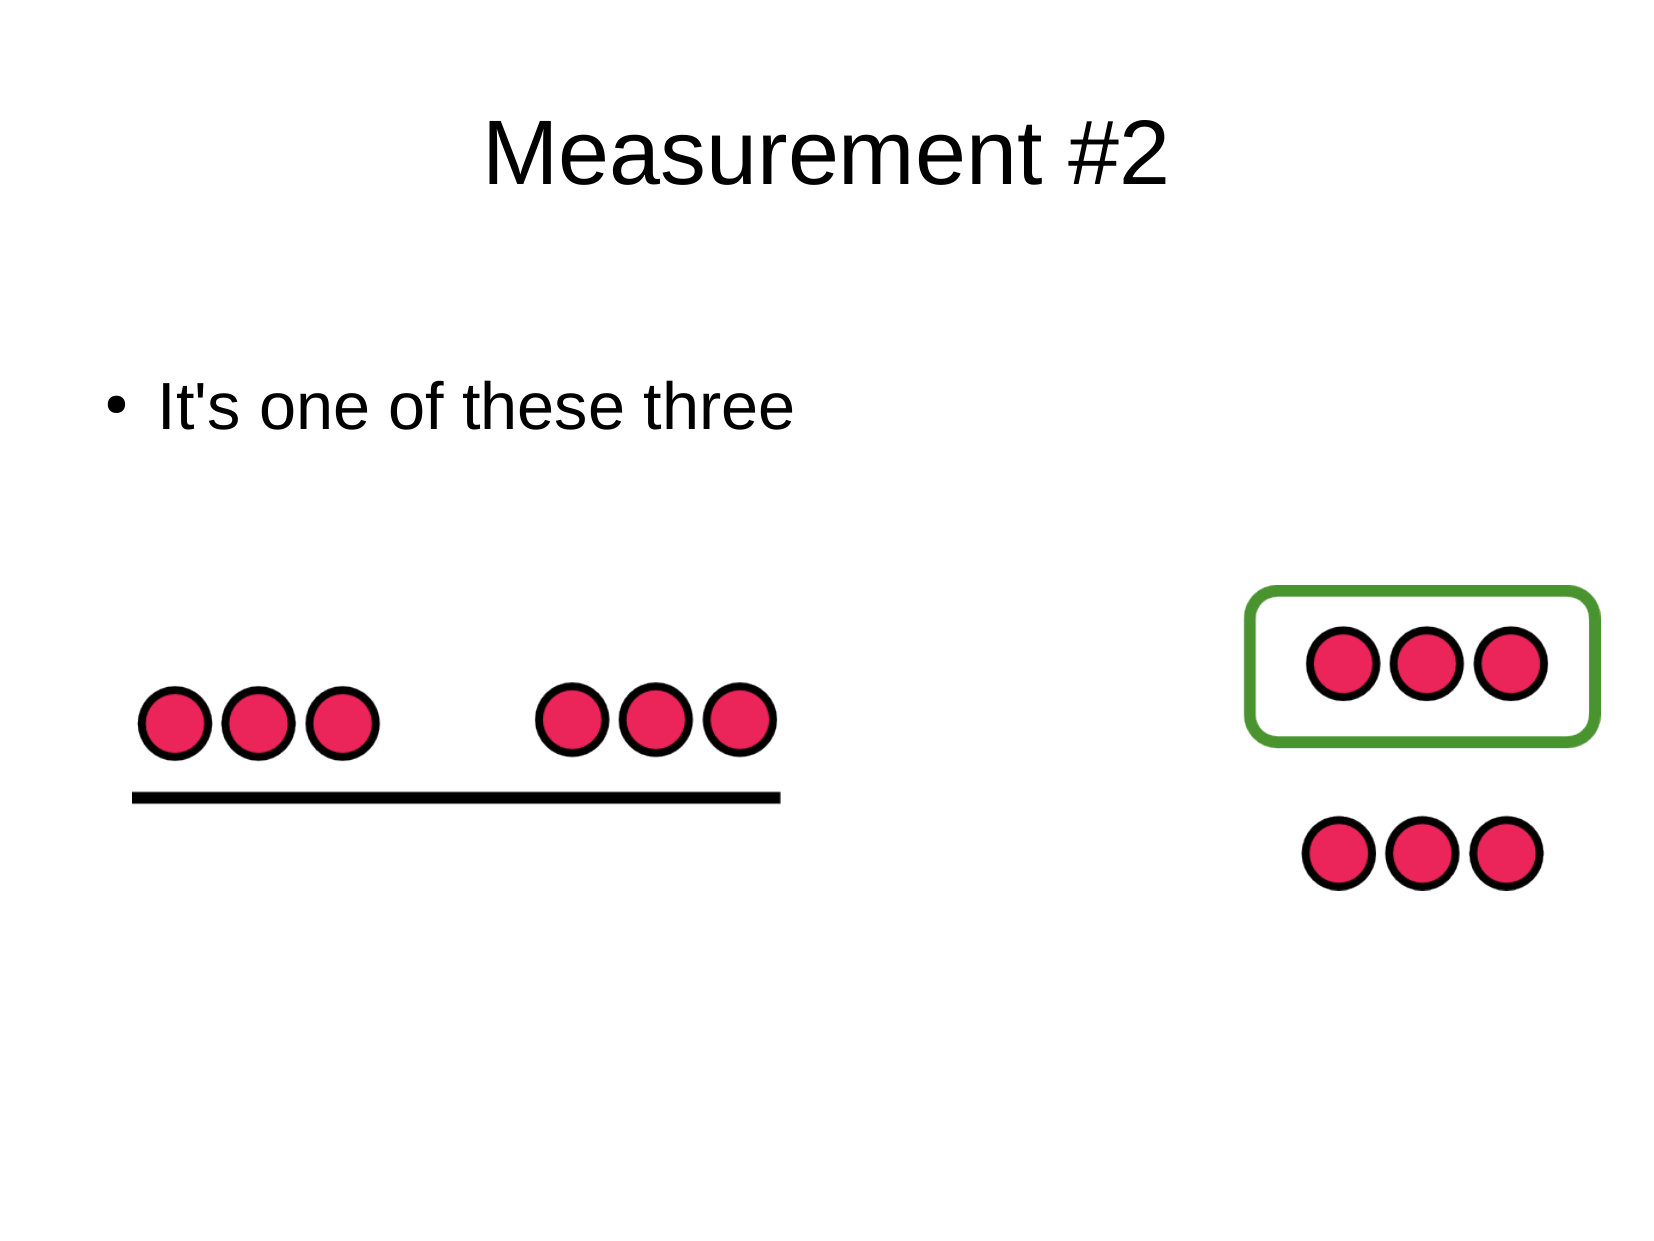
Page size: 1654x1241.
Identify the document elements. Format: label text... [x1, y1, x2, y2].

picture [132, 585, 1601, 891]
title Measurement #2 [82, 49, 1571, 257]
list It's one of these three [86, 369, 1576, 713]
